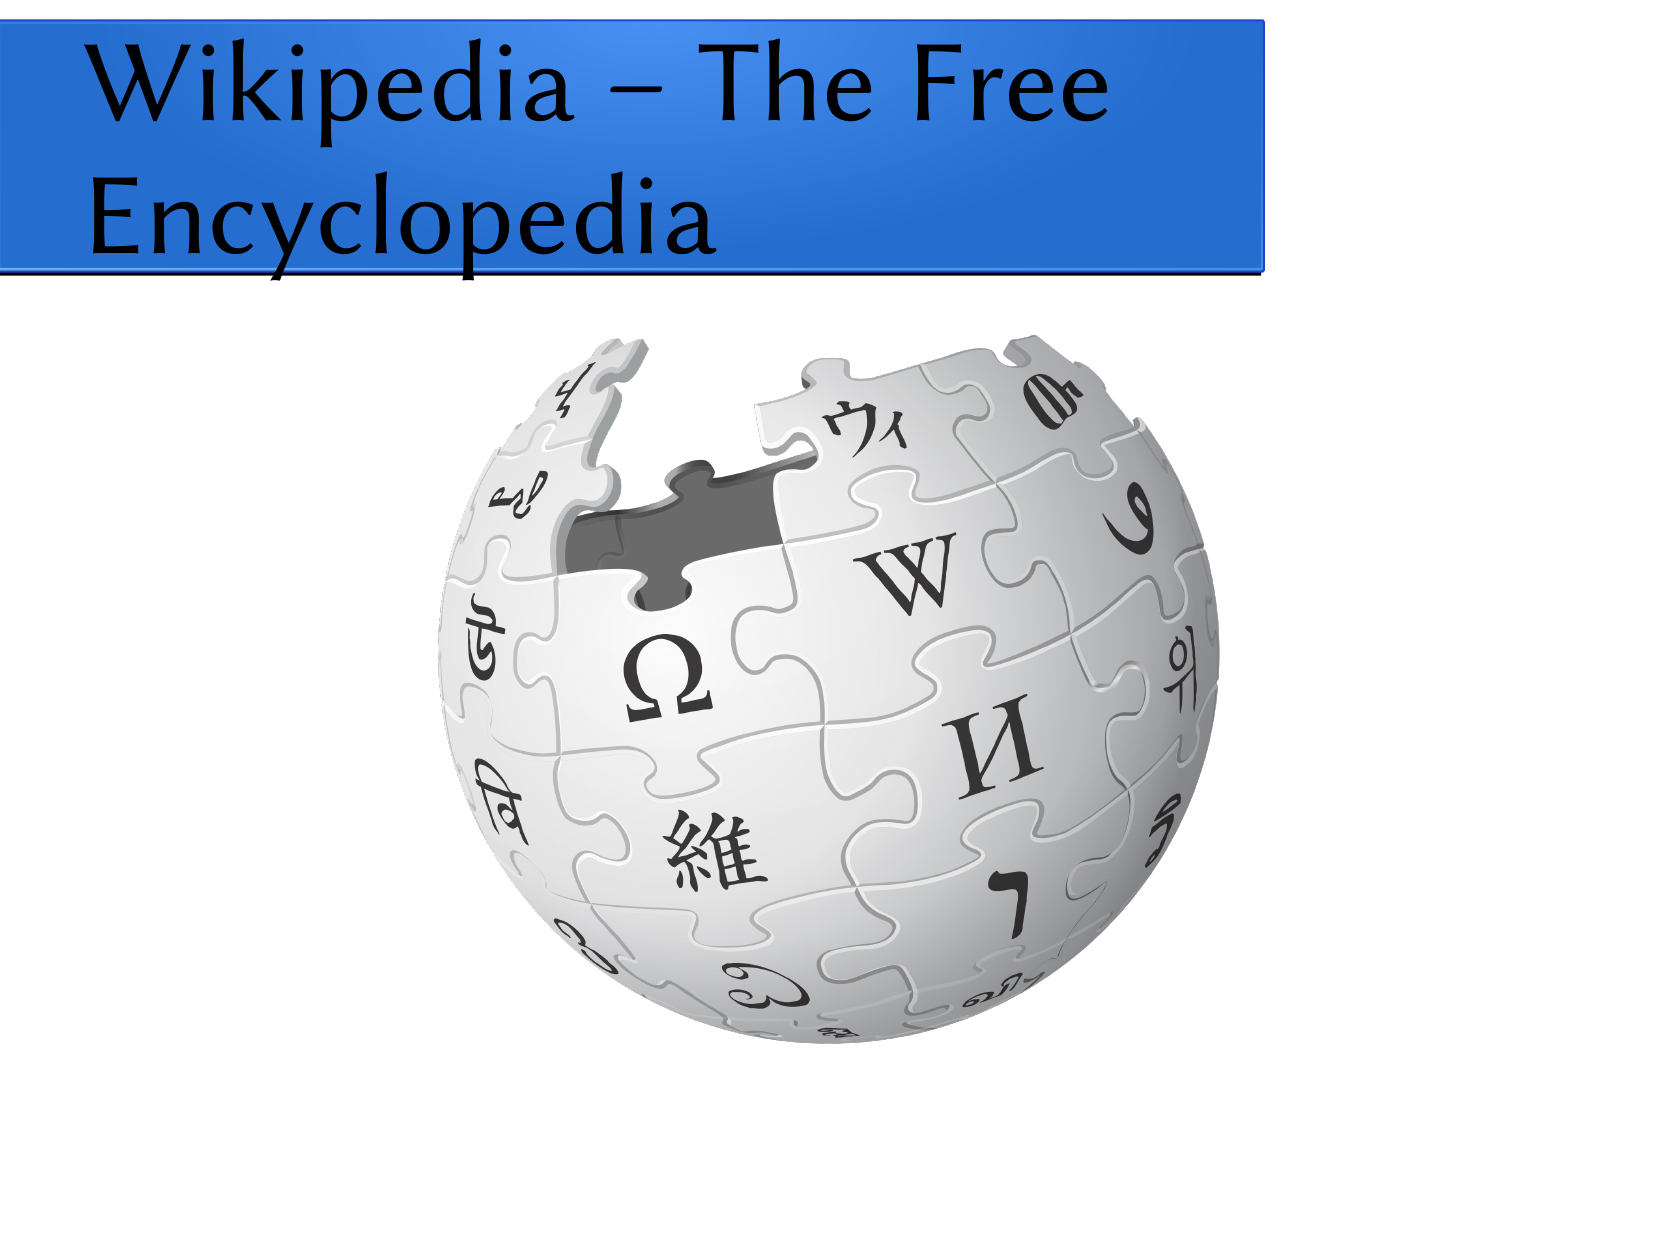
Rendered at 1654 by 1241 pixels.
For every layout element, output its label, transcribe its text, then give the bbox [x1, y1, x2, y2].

title Wikipedia – The Free Encyclopedia [82, 13, 1235, 286]
picture [435, 330, 1224, 1051]
